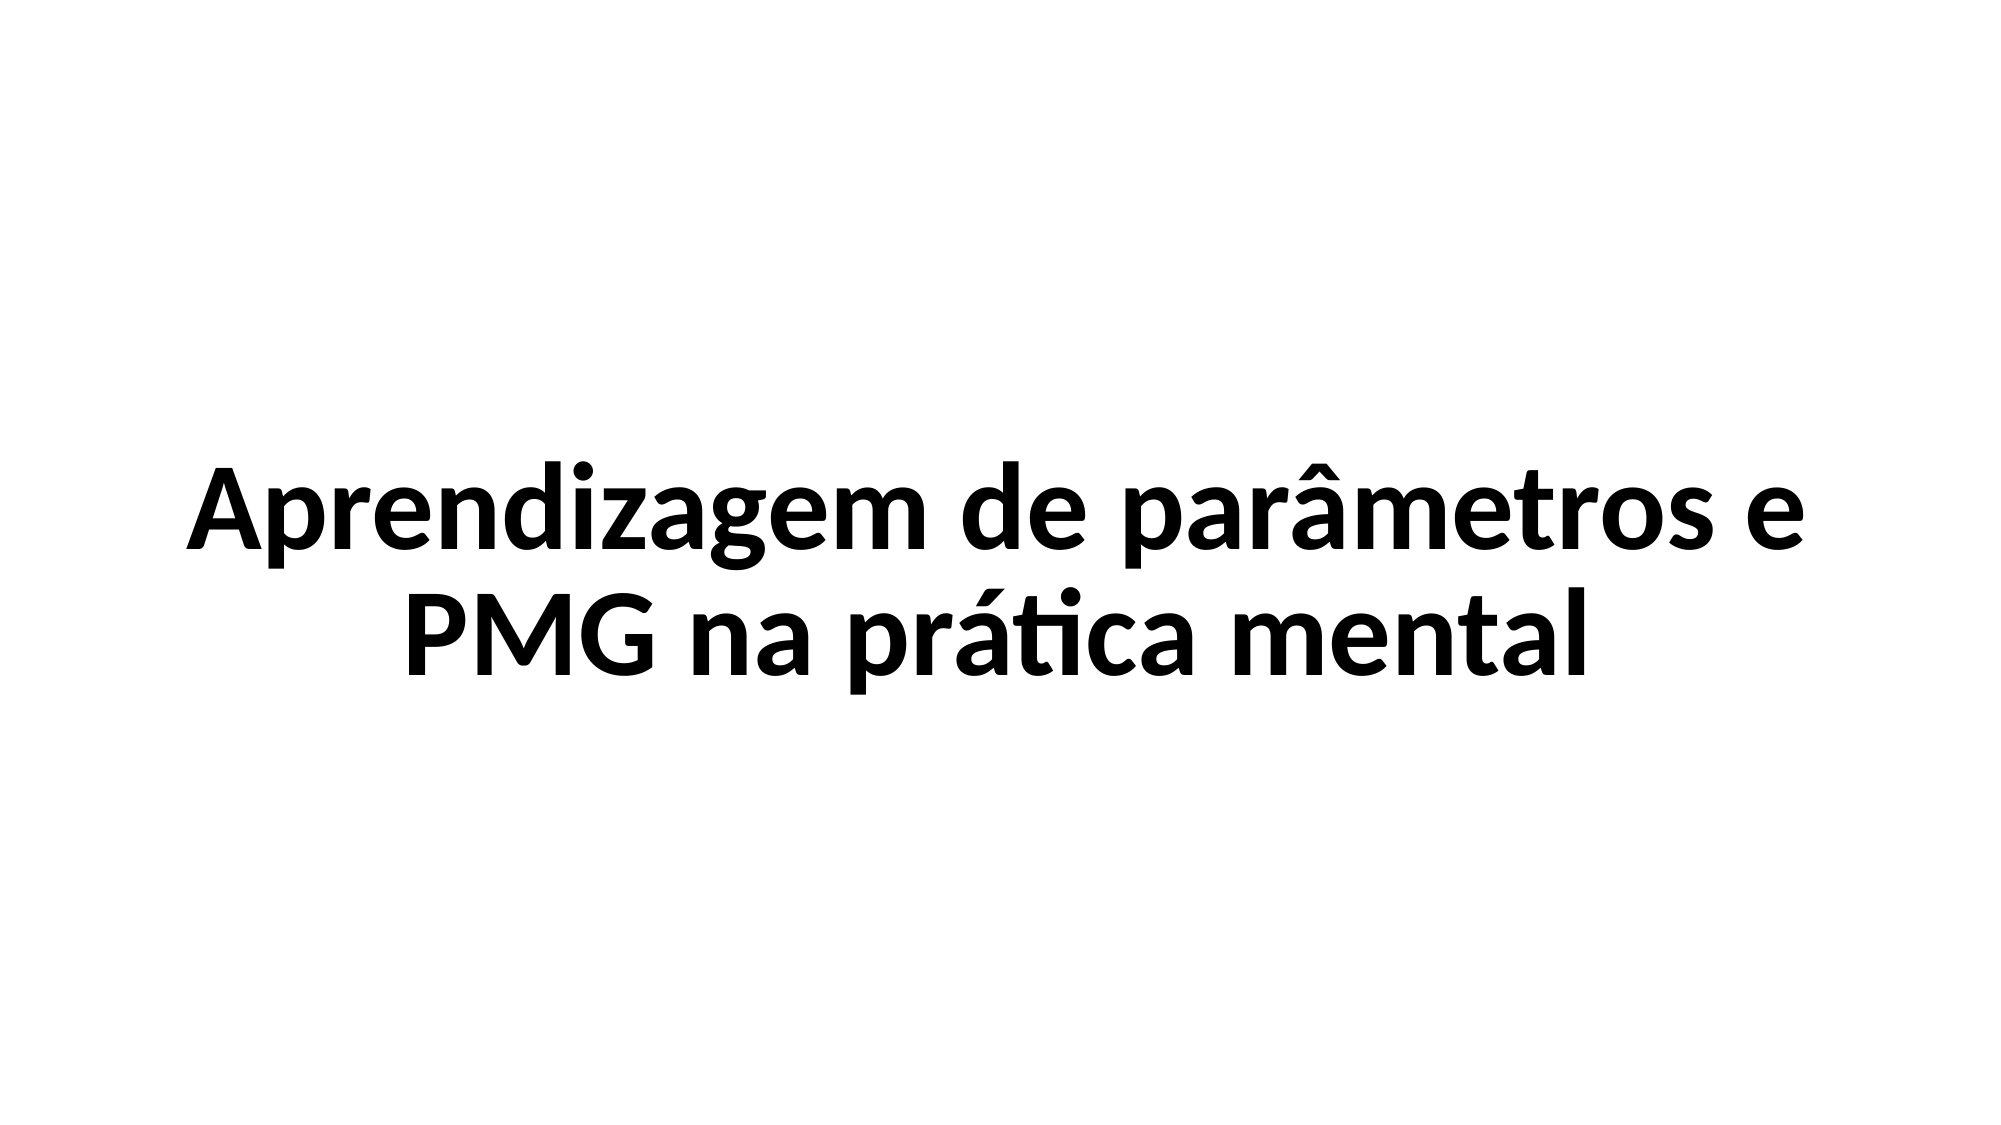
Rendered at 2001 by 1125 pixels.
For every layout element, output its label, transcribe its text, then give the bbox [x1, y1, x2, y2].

title Aprendizagem de parâmetros e PMG na prática mental [135, 456, 1861, 707]
